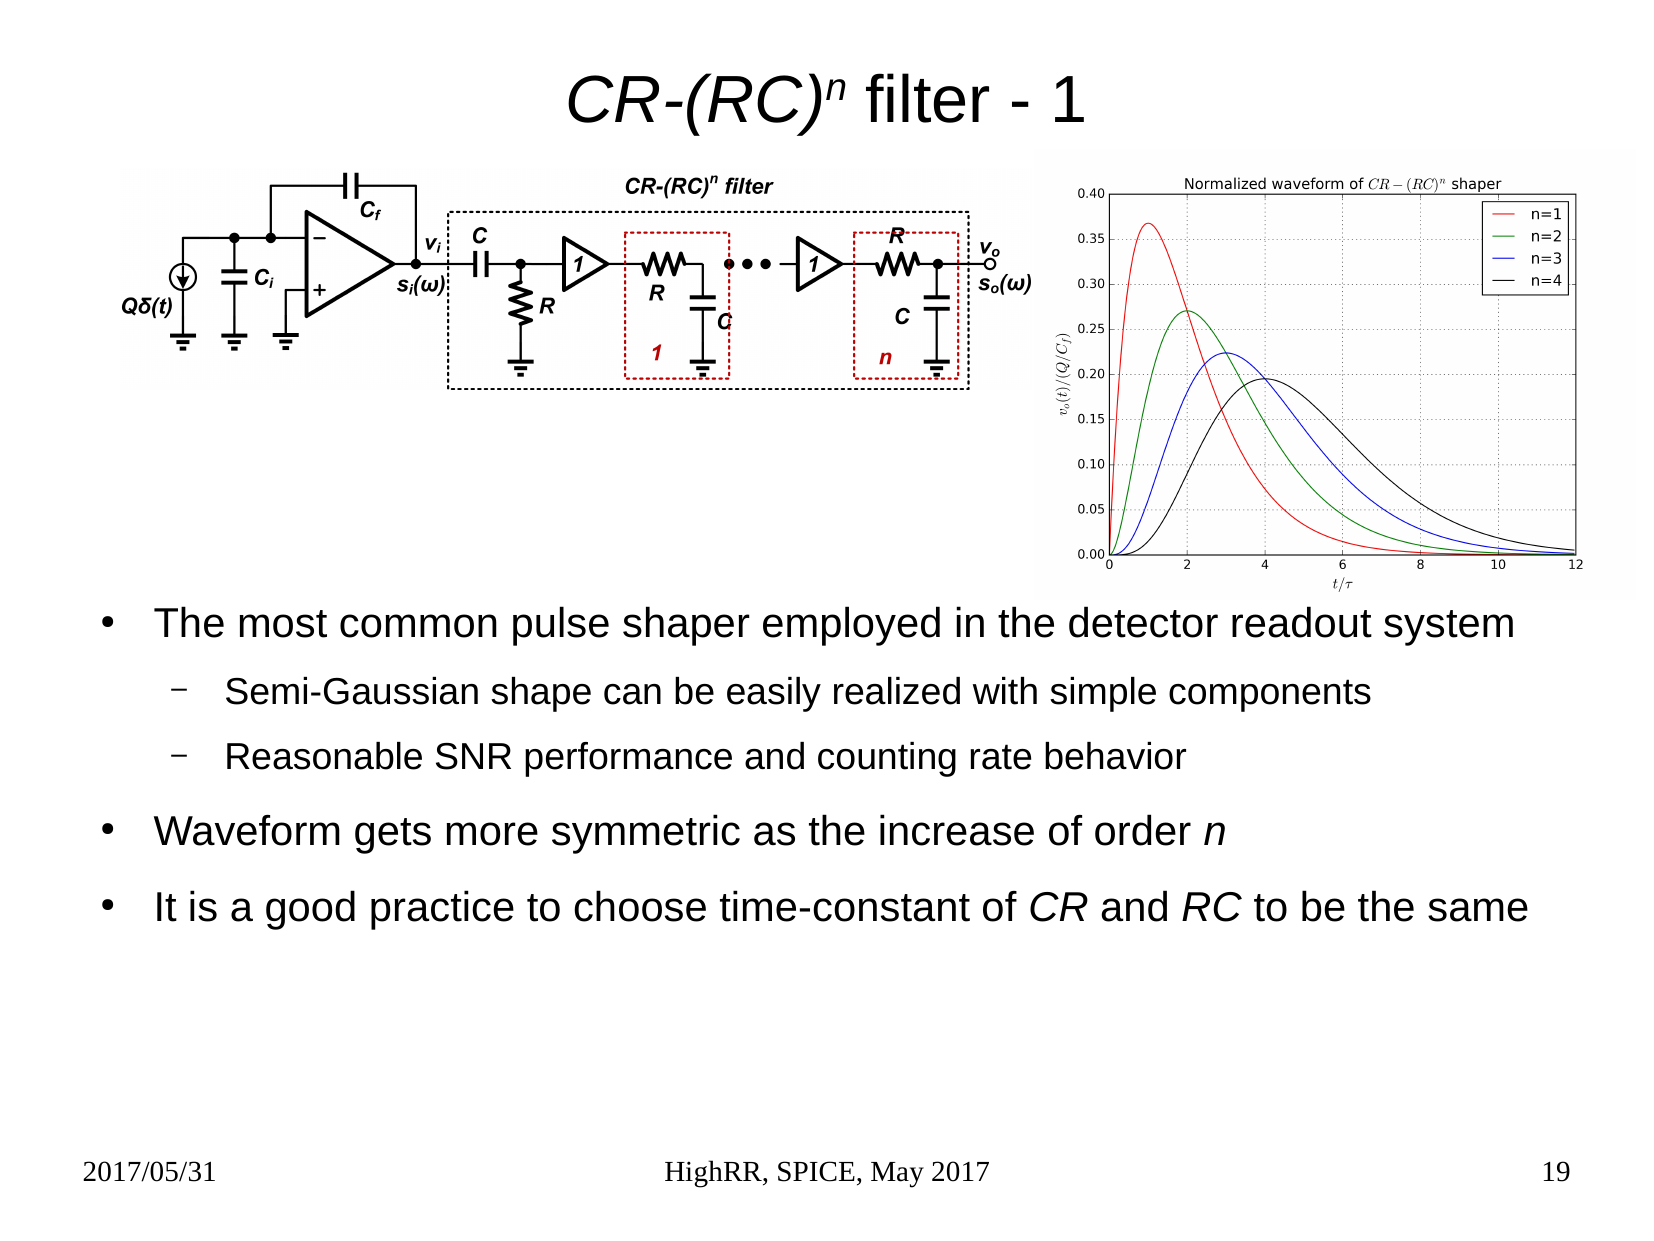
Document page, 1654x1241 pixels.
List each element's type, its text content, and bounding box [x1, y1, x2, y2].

list The most common pulse shaper employed in the detector readout system Semi-Gaussian shape can be easily realized with simple components Reasonable SNR performance and counting rate behavior Waveform gets more symmetric as the increase of order n It is a good practice to choose time-constant of CR and RC to be the same [82, 600, 1571, 1141]
title CR-(RC)n filter - 1 [82, 49, 1571, 151]
picture [1034, 149, 1636, 601]
picture [120, 168, 1032, 391]
